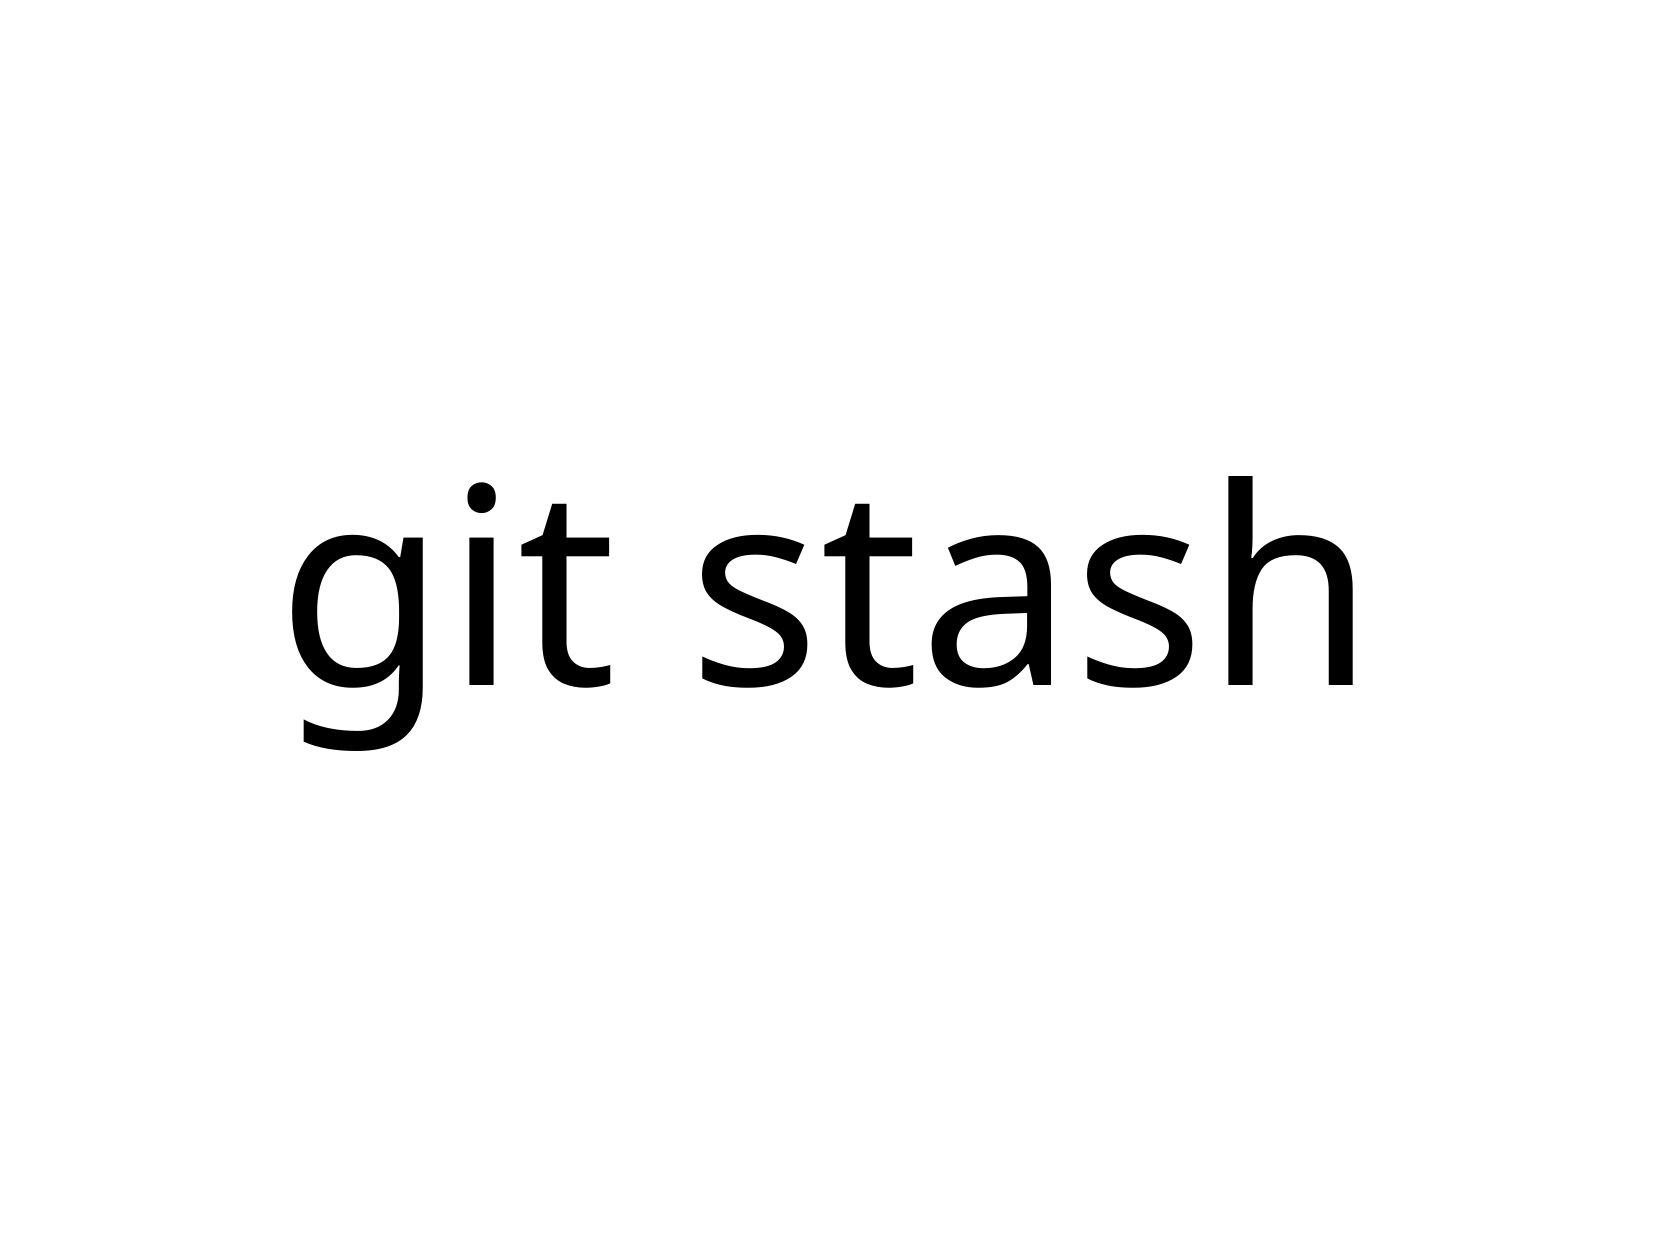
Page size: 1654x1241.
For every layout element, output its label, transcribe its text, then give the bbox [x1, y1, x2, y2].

subtitle git stash [82, 56, 1571, 1102]
